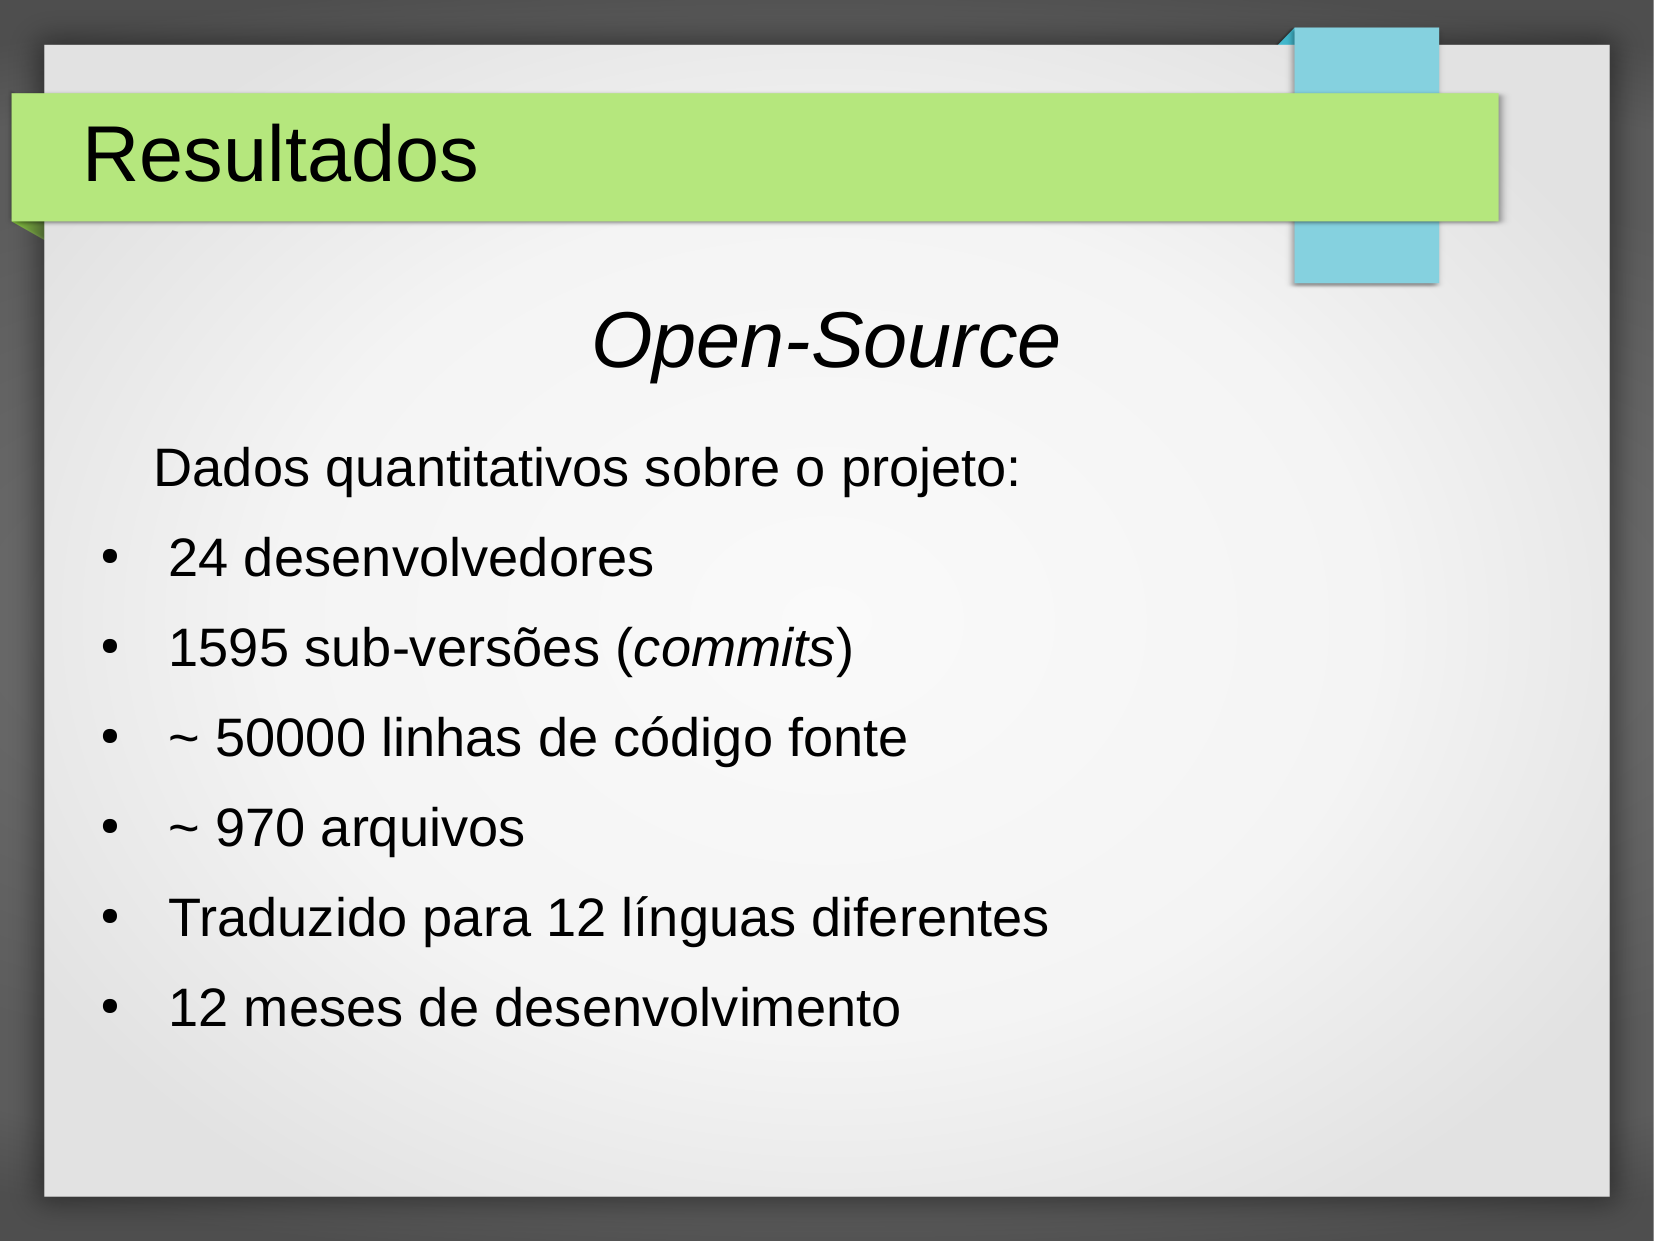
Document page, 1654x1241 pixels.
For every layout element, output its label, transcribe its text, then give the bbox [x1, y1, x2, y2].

title Resultados [82, 94, 1264, 213]
list Dados quantitativos sobre o projeto: 24 desenvolvedores 1595 sub-versões (commits) ~ 50000 linhas de código fonte ~ 970 arquivos Traduzido para 12 línguas diferentes 12 meses de desenvolvimento [82, 437, 1571, 1099]
picture [0, 0, 1654, 1241]
list Open-Source [82, 295, 1571, 437]
